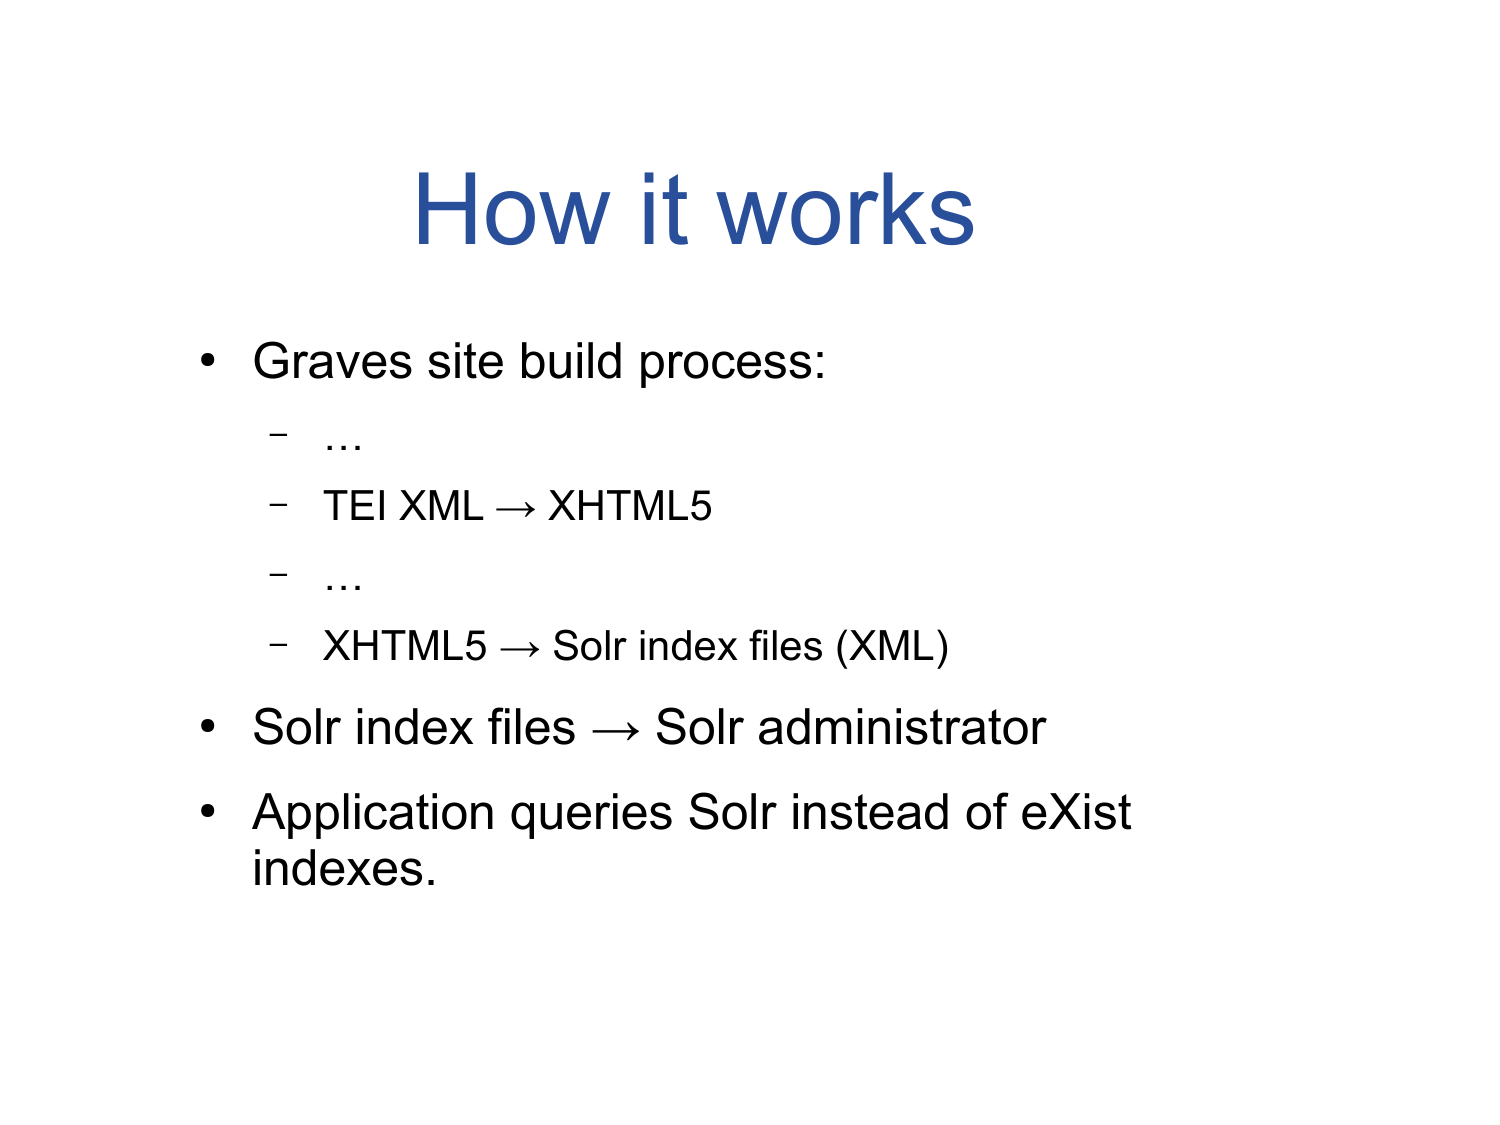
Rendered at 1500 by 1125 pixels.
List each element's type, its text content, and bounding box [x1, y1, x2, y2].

list Graves site build process: … TEI XML → XHTML5 … XHTML5 → Solr index files (XML) Solr index files → Solr administrator Application queries Solr instead of eXist indexes. [181, 333, 1209, 1015]
title How it works [181, 115, 1209, 304]
